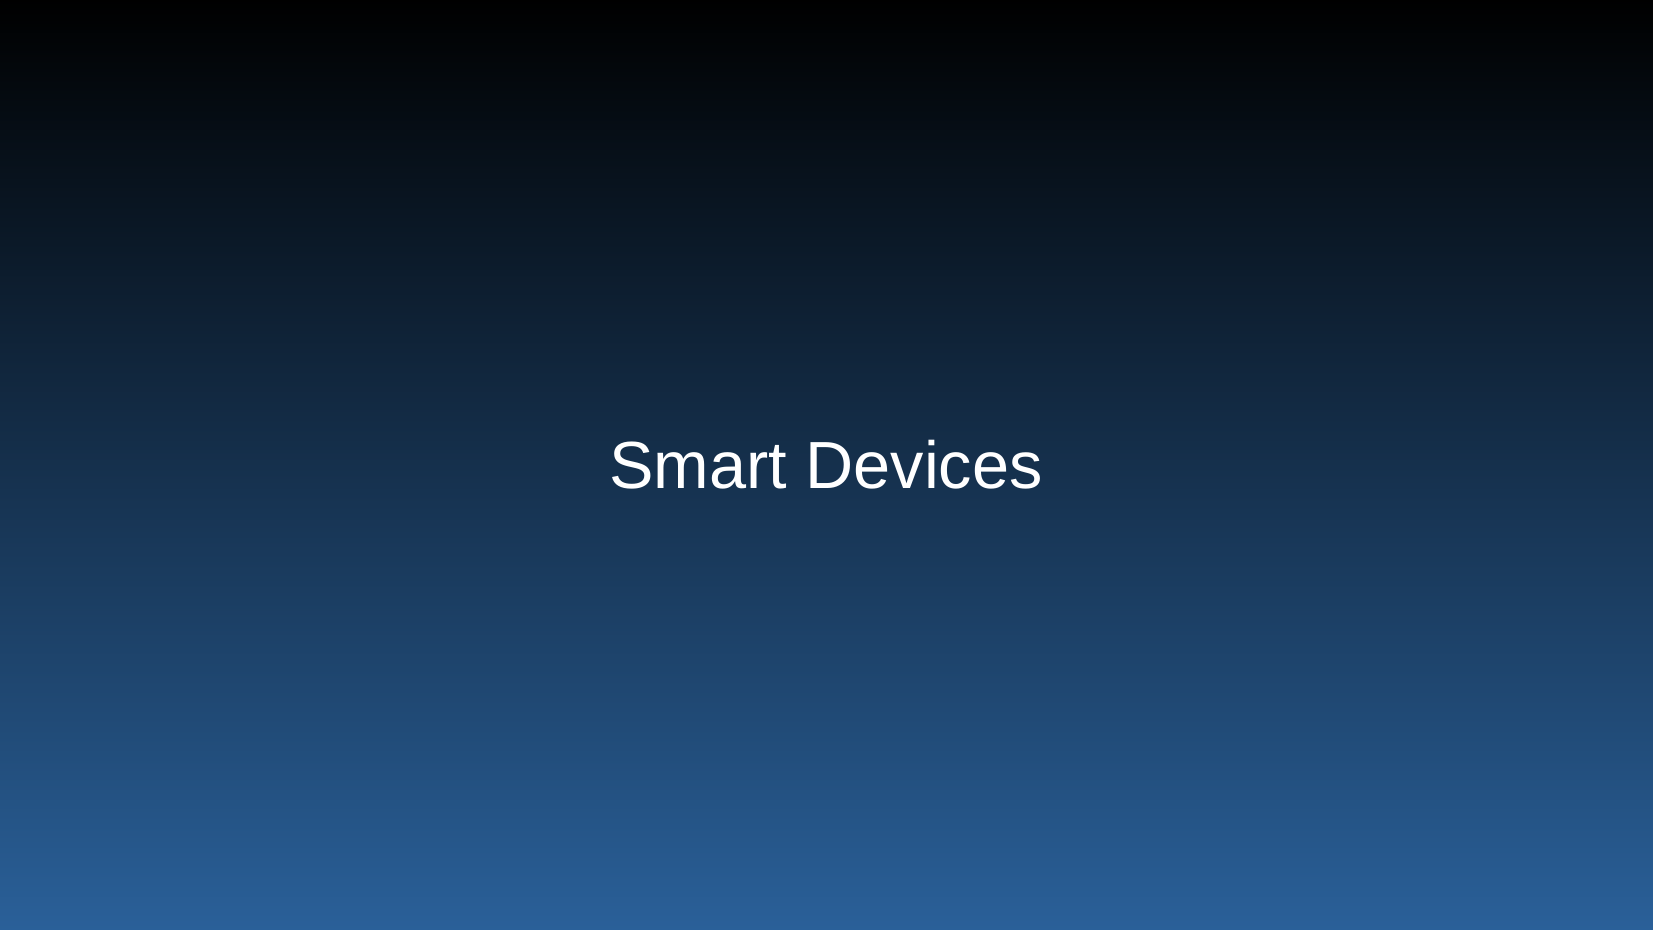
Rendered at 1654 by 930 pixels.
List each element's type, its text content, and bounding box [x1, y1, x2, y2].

subtitle Smart Devices [39, 377, 1614, 553]
